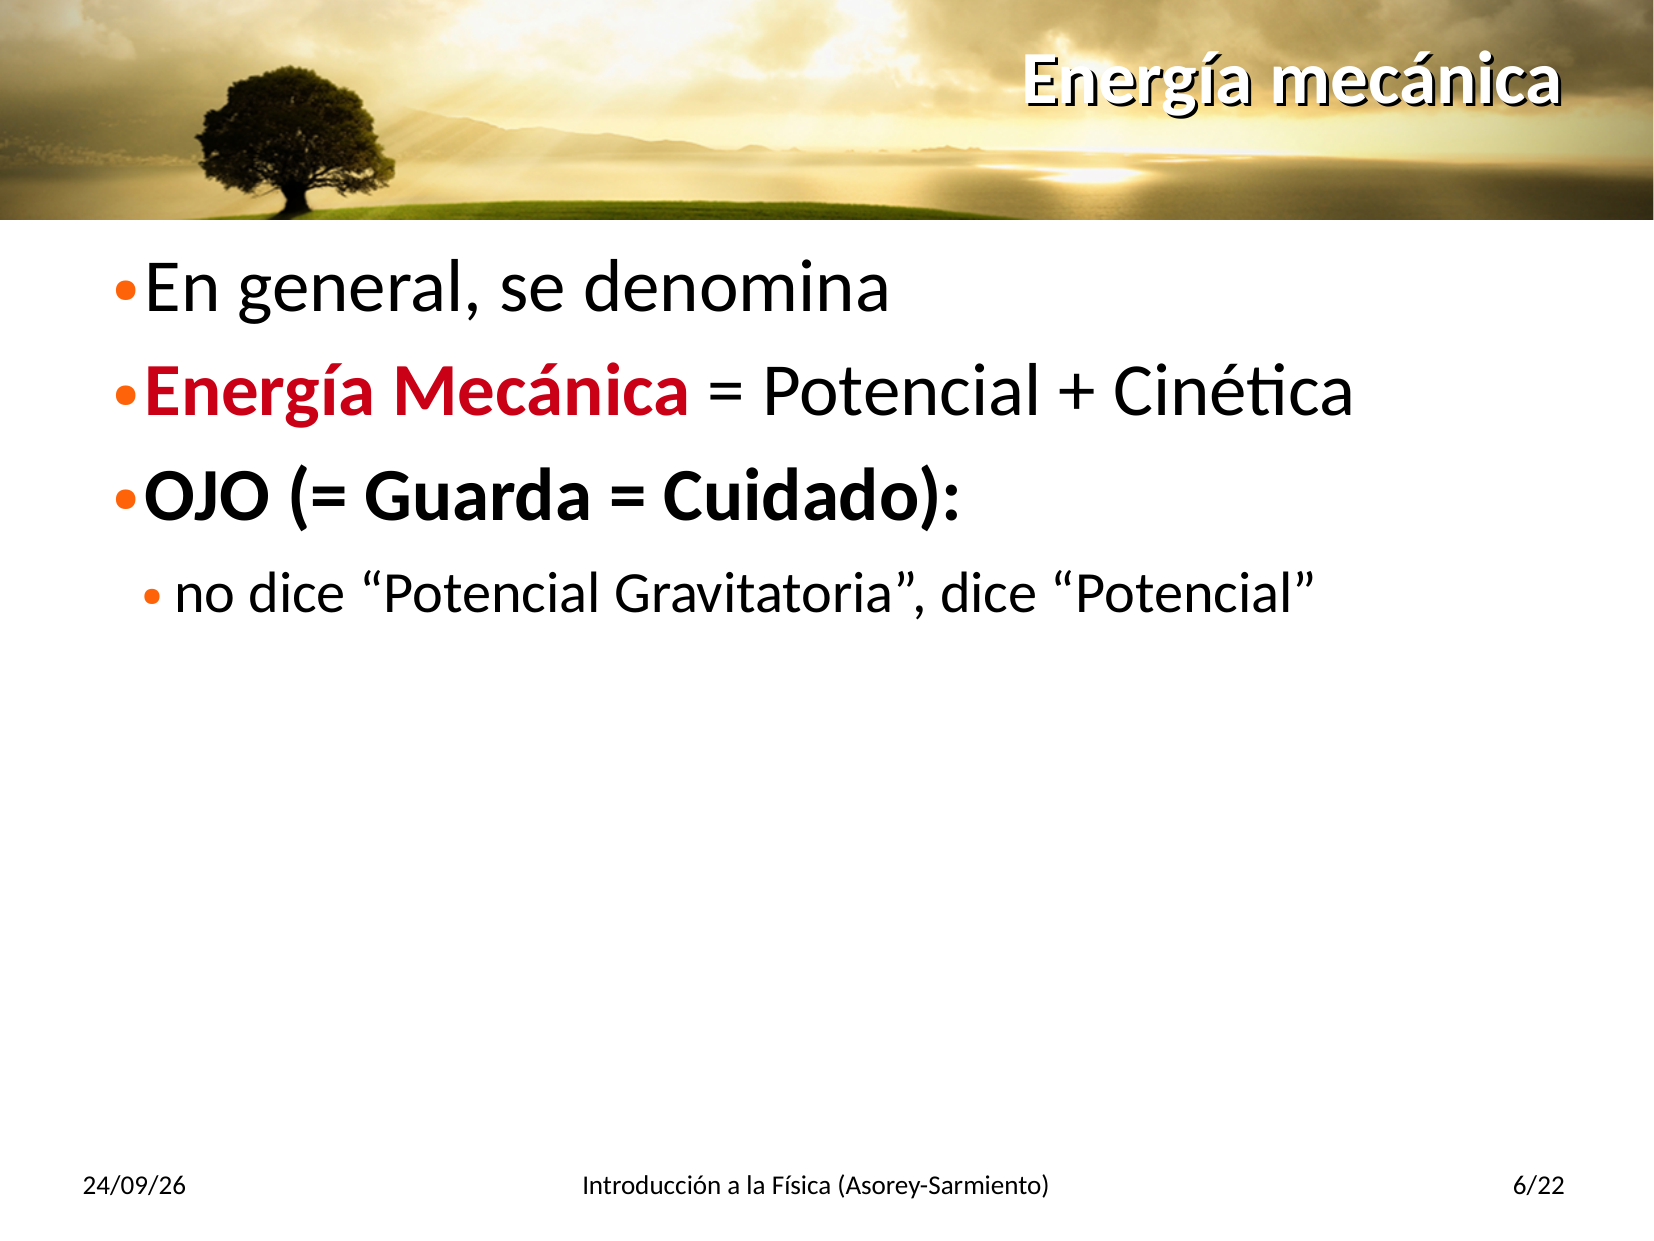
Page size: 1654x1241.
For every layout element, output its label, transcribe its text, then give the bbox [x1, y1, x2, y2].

list En general, se denomina Energía Mecánica = Potencial + Cinética OJO (= Guarda = Cuidado): no dice “Potencial Gravitatoria”, dice “Potencial” [82, 255, 1571, 1156]
picture [0, 0, 1654, 220]
title Energía mecánica [75, 19, 1564, 151]
